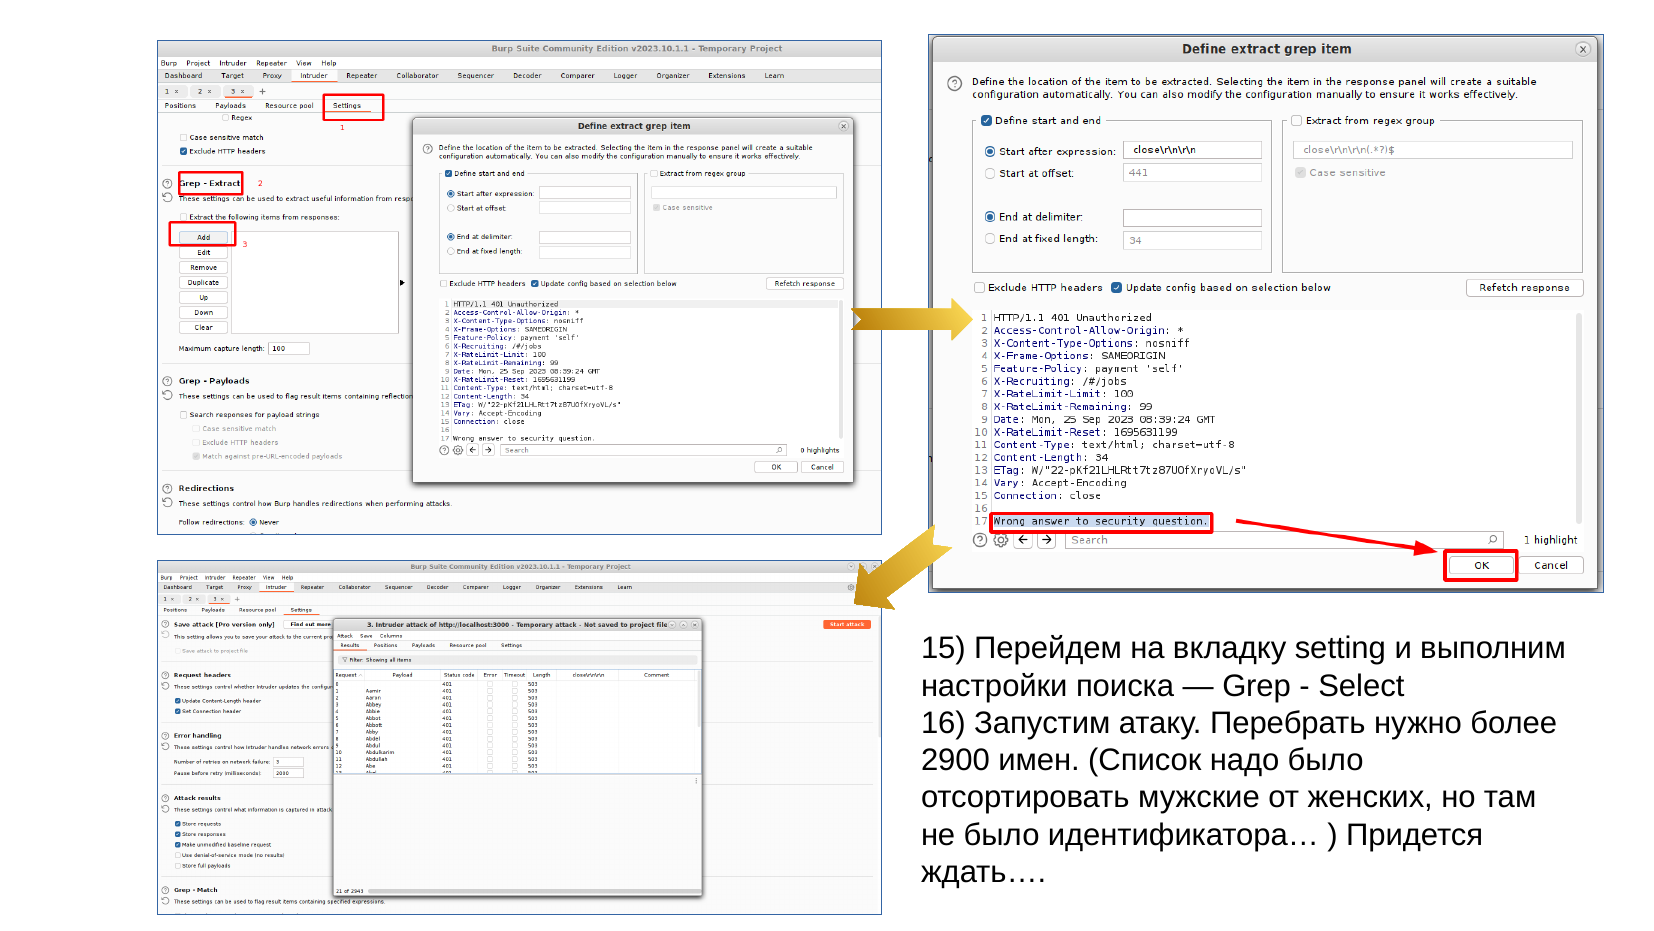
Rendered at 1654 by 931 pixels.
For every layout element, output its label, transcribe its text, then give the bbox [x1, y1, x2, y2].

picture [157, 560, 882, 915]
text_box 15) Перейдем на вкладку setting и выполним настройки поиска — Grep - Select 16) Запустим атаку. Перебрать нужно более 2900 имен. (Список надо было отсортировать мужские от женских, но там не было идентификатора… ) Придется ждать…. [906, 620, 1593, 931]
text_box [851, 298, 973, 341]
text_box [854, 524, 953, 610]
picture [928, 34, 1604, 593]
picture [157, 40, 882, 535]
